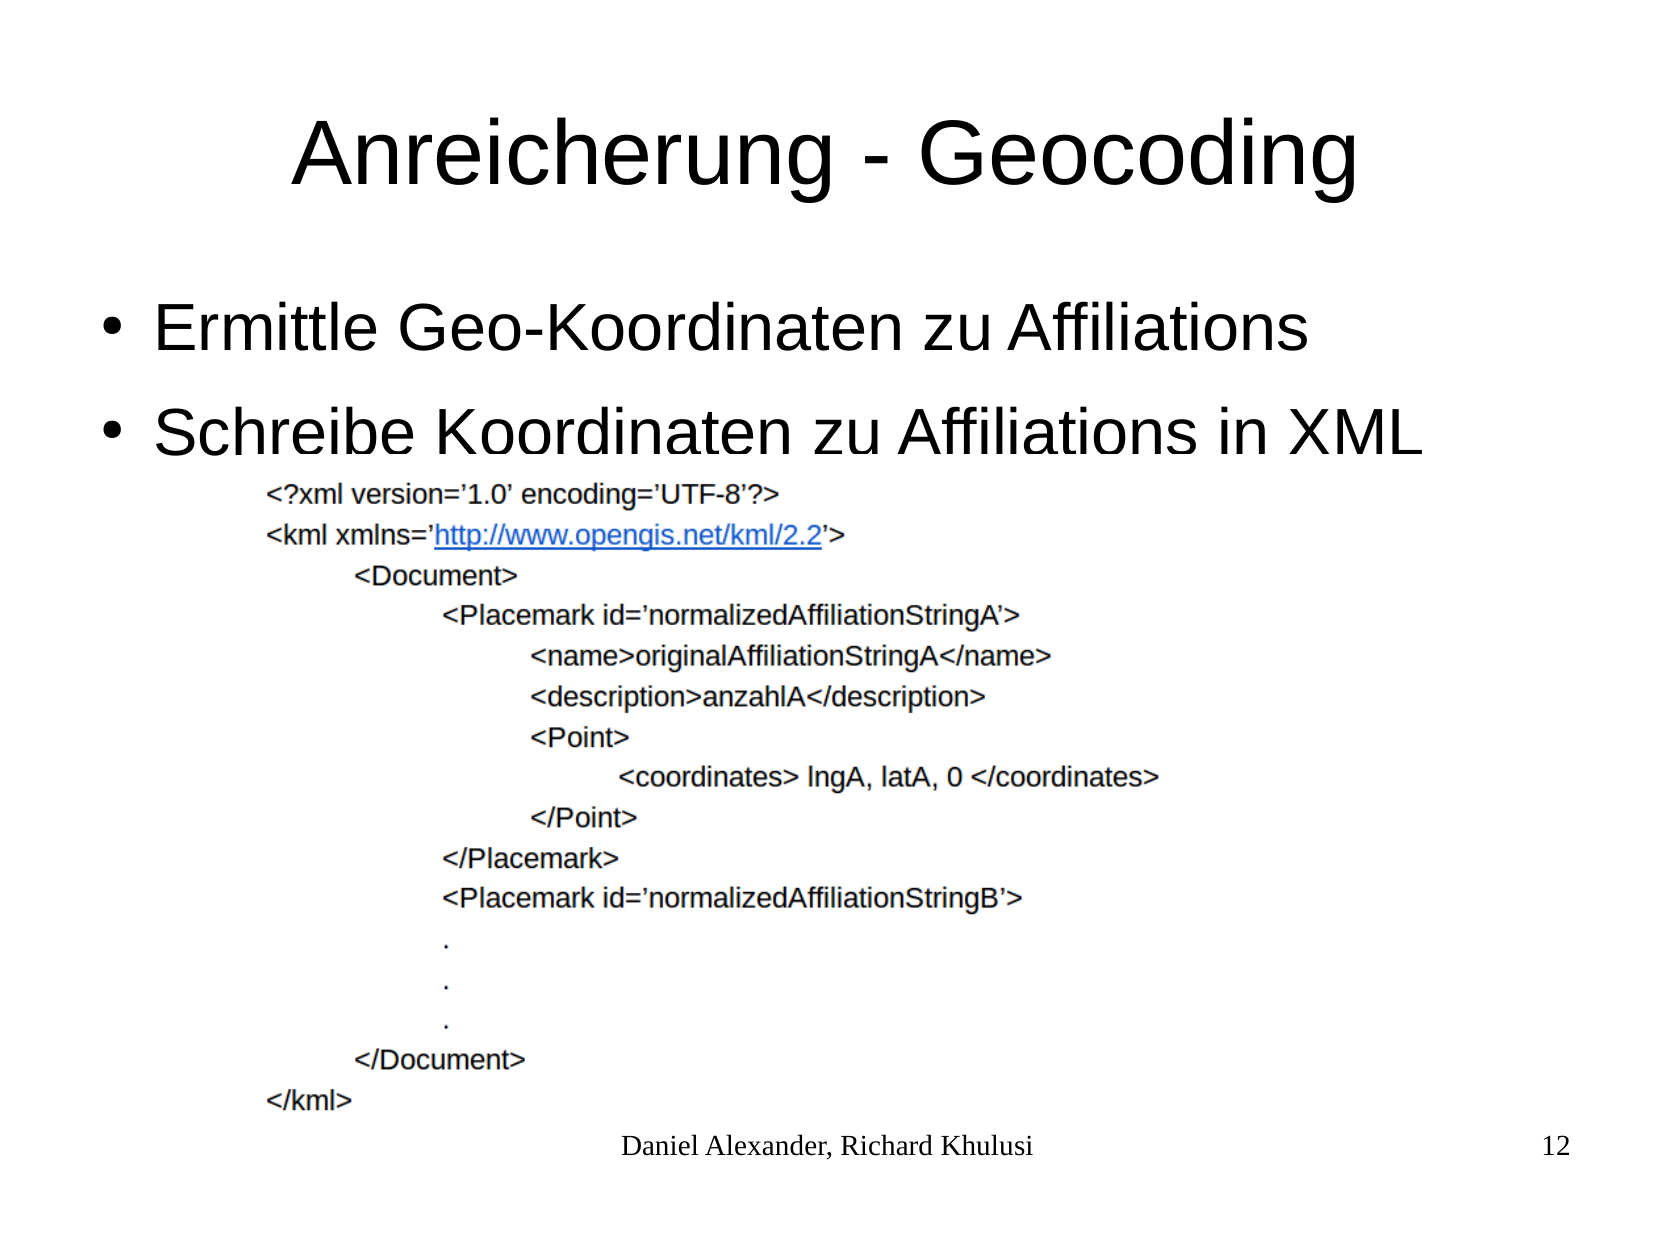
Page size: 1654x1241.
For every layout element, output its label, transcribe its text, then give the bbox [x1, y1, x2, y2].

picture [245, 454, 1453, 1134]
title Anreicherung - Geocoding [82, 49, 1571, 257]
list Ermittle Geo-Koordinaten zu Affiliations Schreibe Koordinaten zu Affiliations in XML [82, 290, 1571, 1010]
